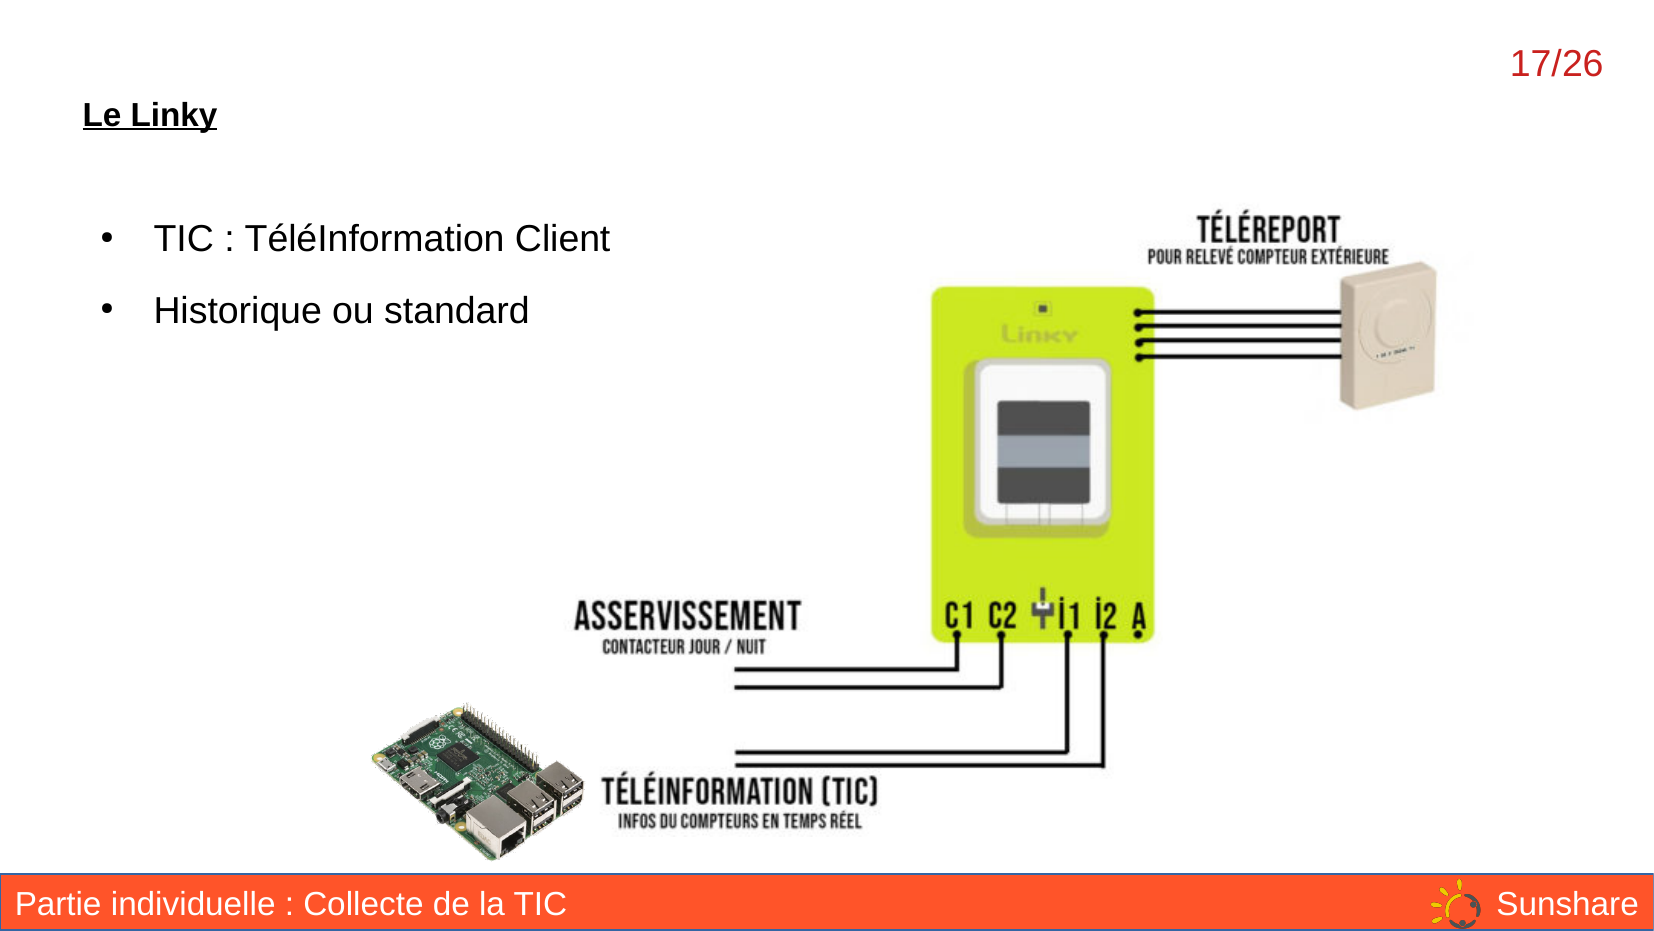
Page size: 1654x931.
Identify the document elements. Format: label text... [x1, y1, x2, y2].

text_box Partie individuelle : Collecte de la TIC [0, 874, 650, 931]
picture [1429, 877, 1483, 931]
list TIC : TéléInformation Client Historique ou standard [82, 217, 809, 461]
title Le Linky [82, 37, 1571, 193]
picture [366, 93, 1652, 863]
